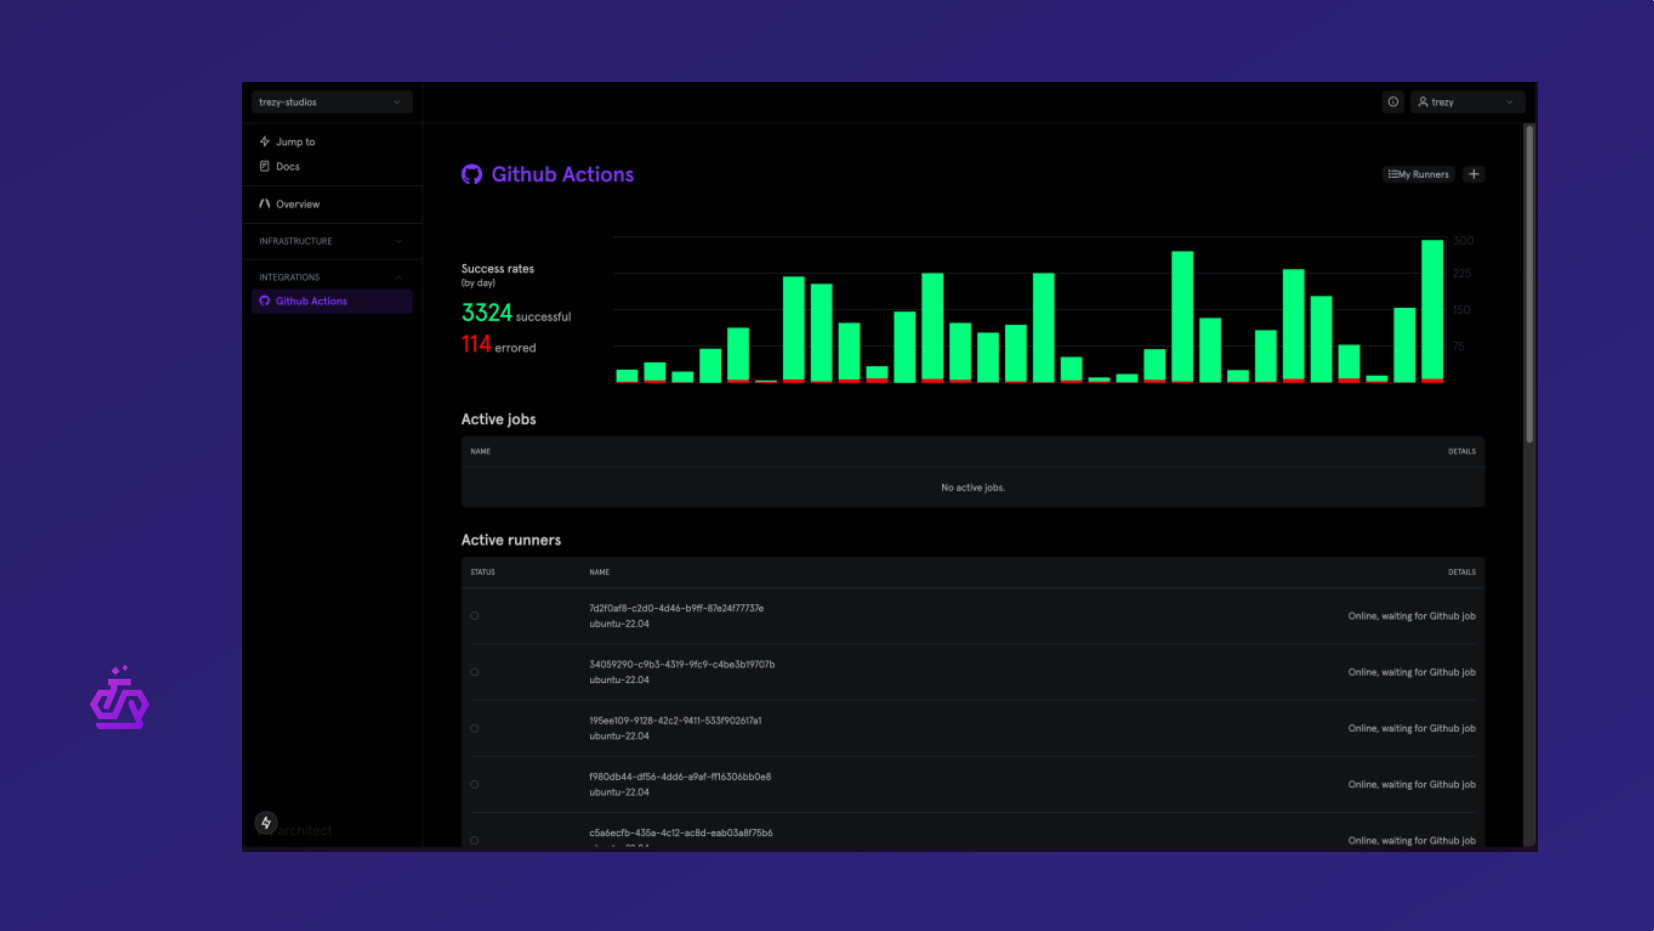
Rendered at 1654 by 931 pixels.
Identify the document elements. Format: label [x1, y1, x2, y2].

picture [70, 643, 150, 755]
picture [242, 82, 1538, 852]
